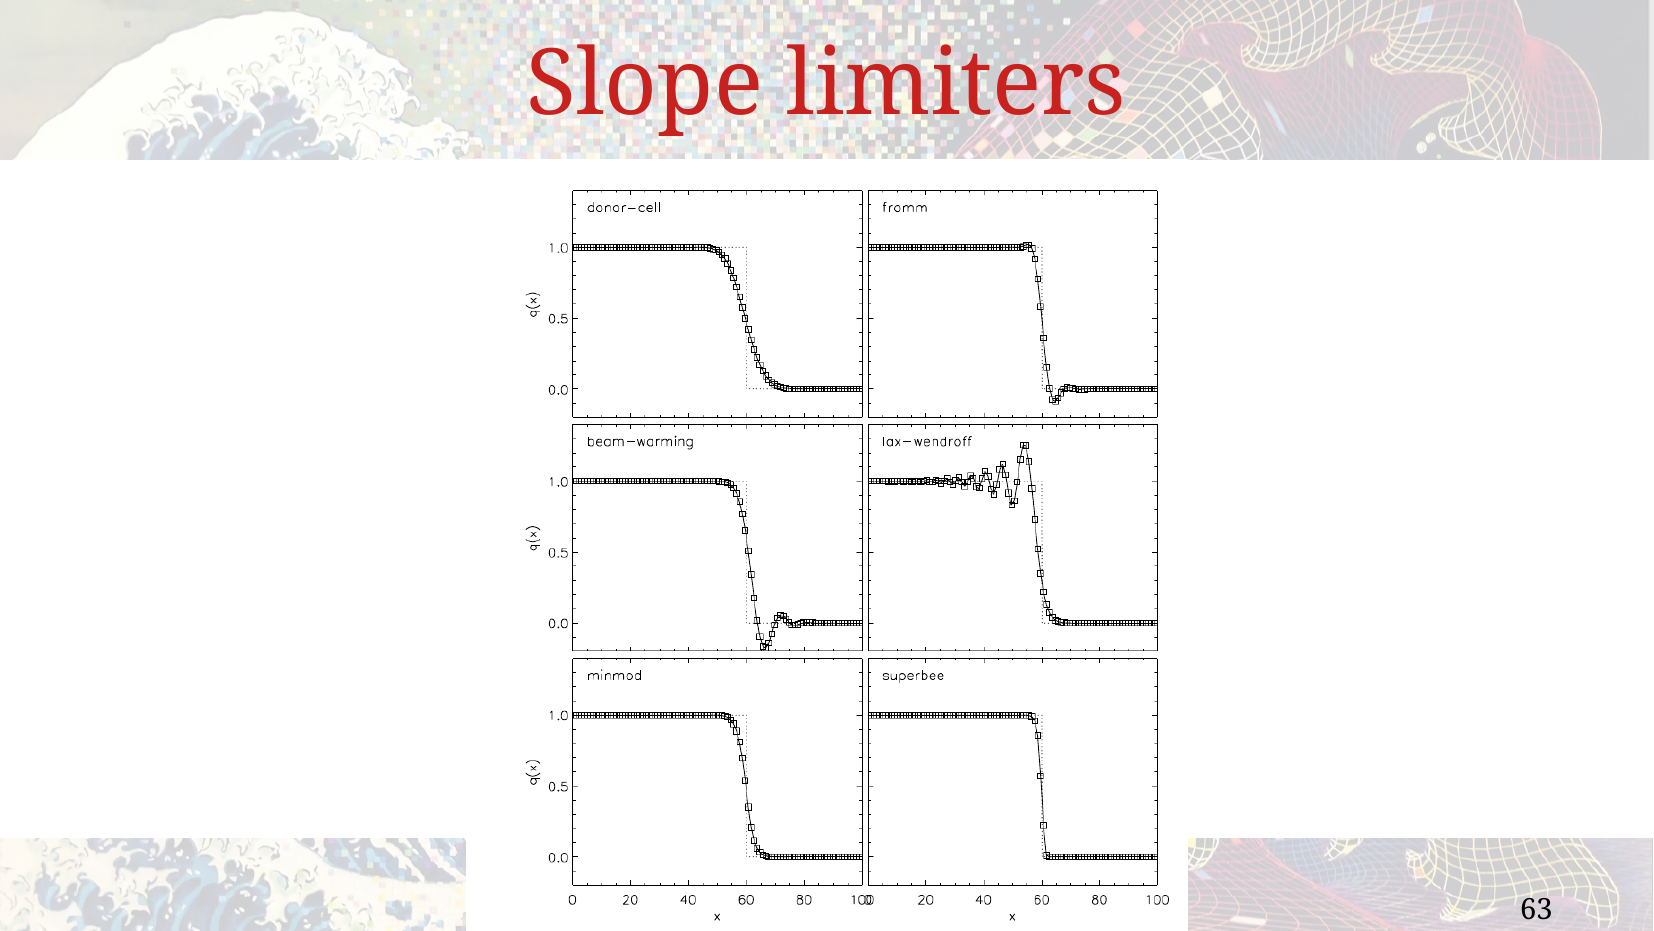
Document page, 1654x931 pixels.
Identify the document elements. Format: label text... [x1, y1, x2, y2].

title Slope limiters [0, 1, 1654, 157]
picture [466, 159, 1188, 931]
